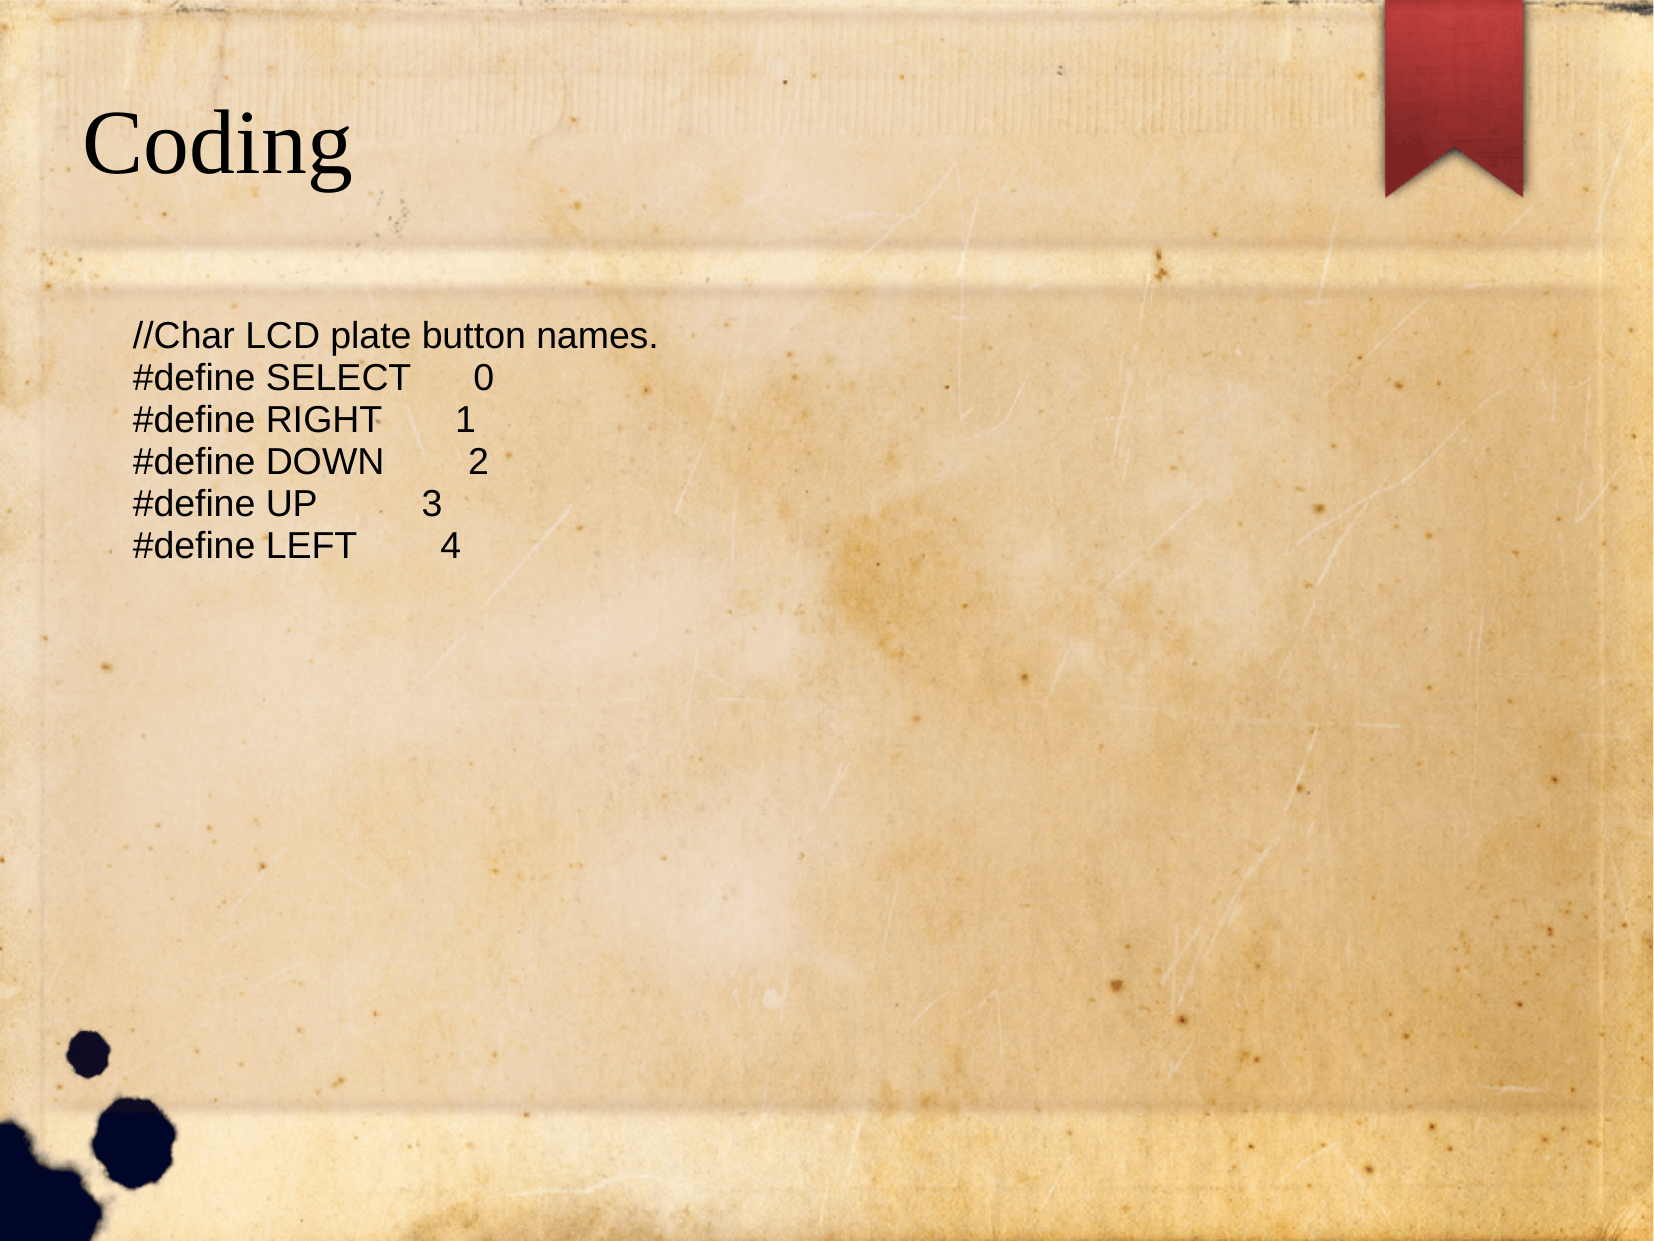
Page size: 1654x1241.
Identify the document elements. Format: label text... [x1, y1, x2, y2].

picture [0, 0, 1654, 1241]
text_box //Char LCD plate button names. #define SELECT 0 #define RIGHT 1 #define DOWN 2 #define UP 3 #define LEFT 4 [118, 307, 1217, 898]
title Coding [82, 49, 1347, 237]
